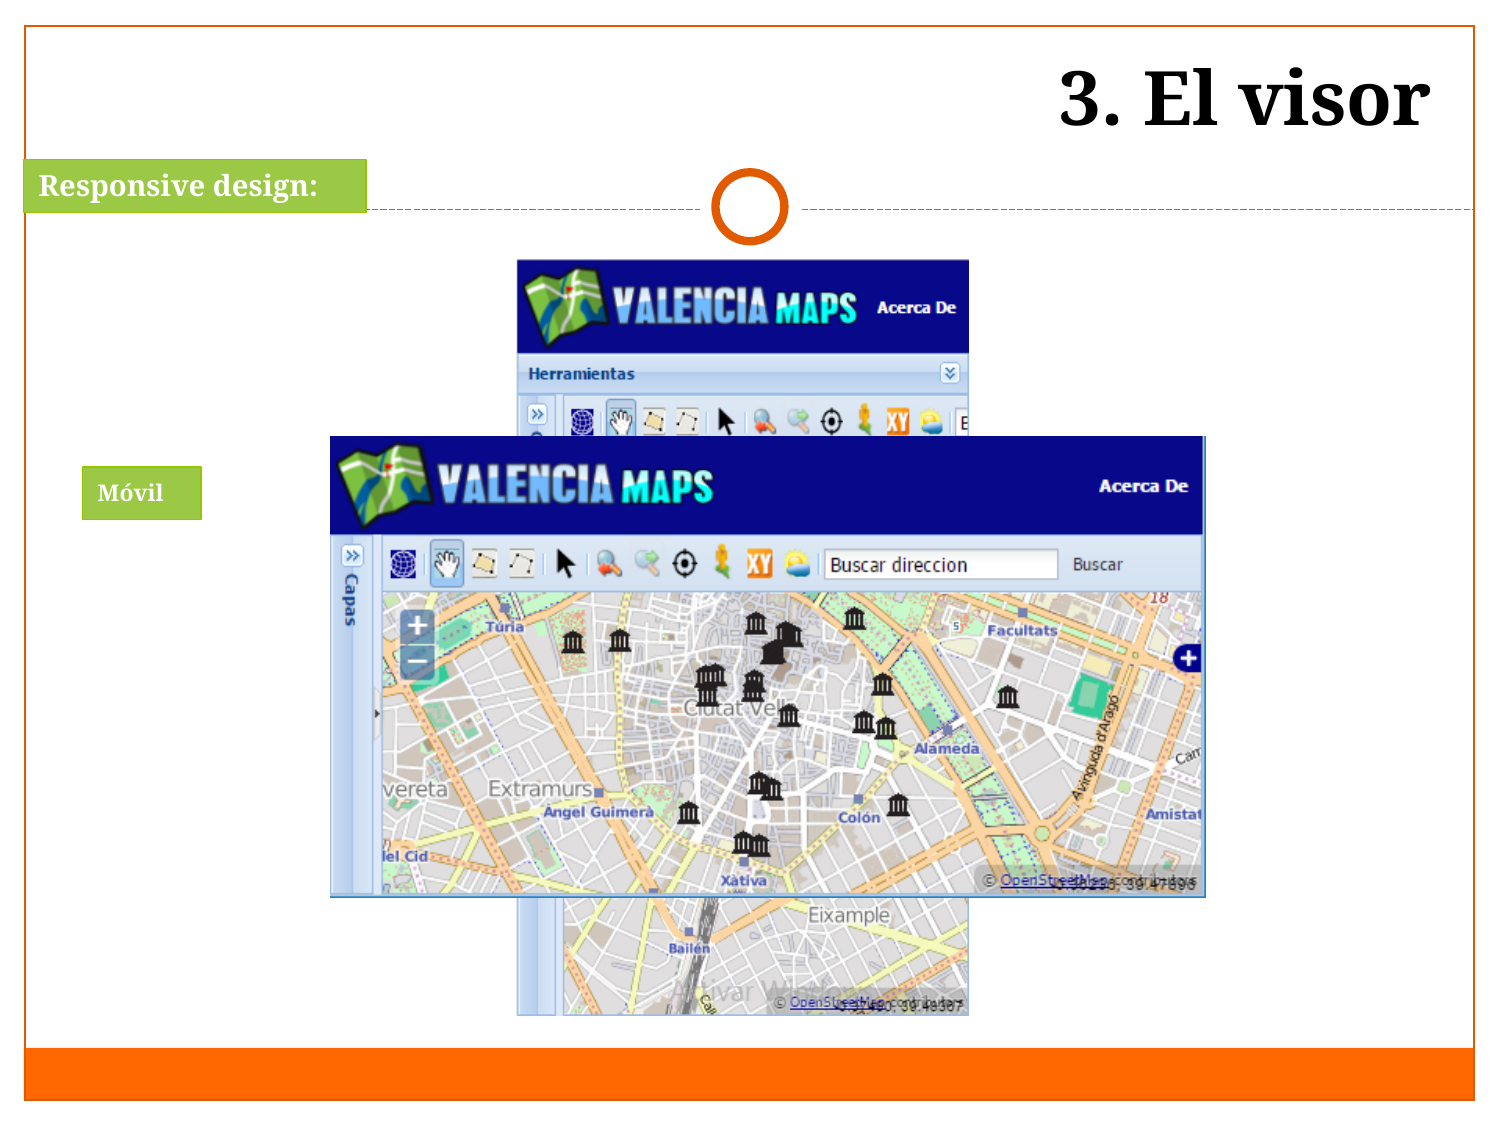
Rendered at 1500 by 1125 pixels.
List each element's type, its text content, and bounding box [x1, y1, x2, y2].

picture [330, 259, 1206, 1016]
text_box 3. El visor [726, 42, 1447, 148]
text_box Responsive design: [23, 159, 367, 213]
text_box Móvil [82, 466, 201, 520]
